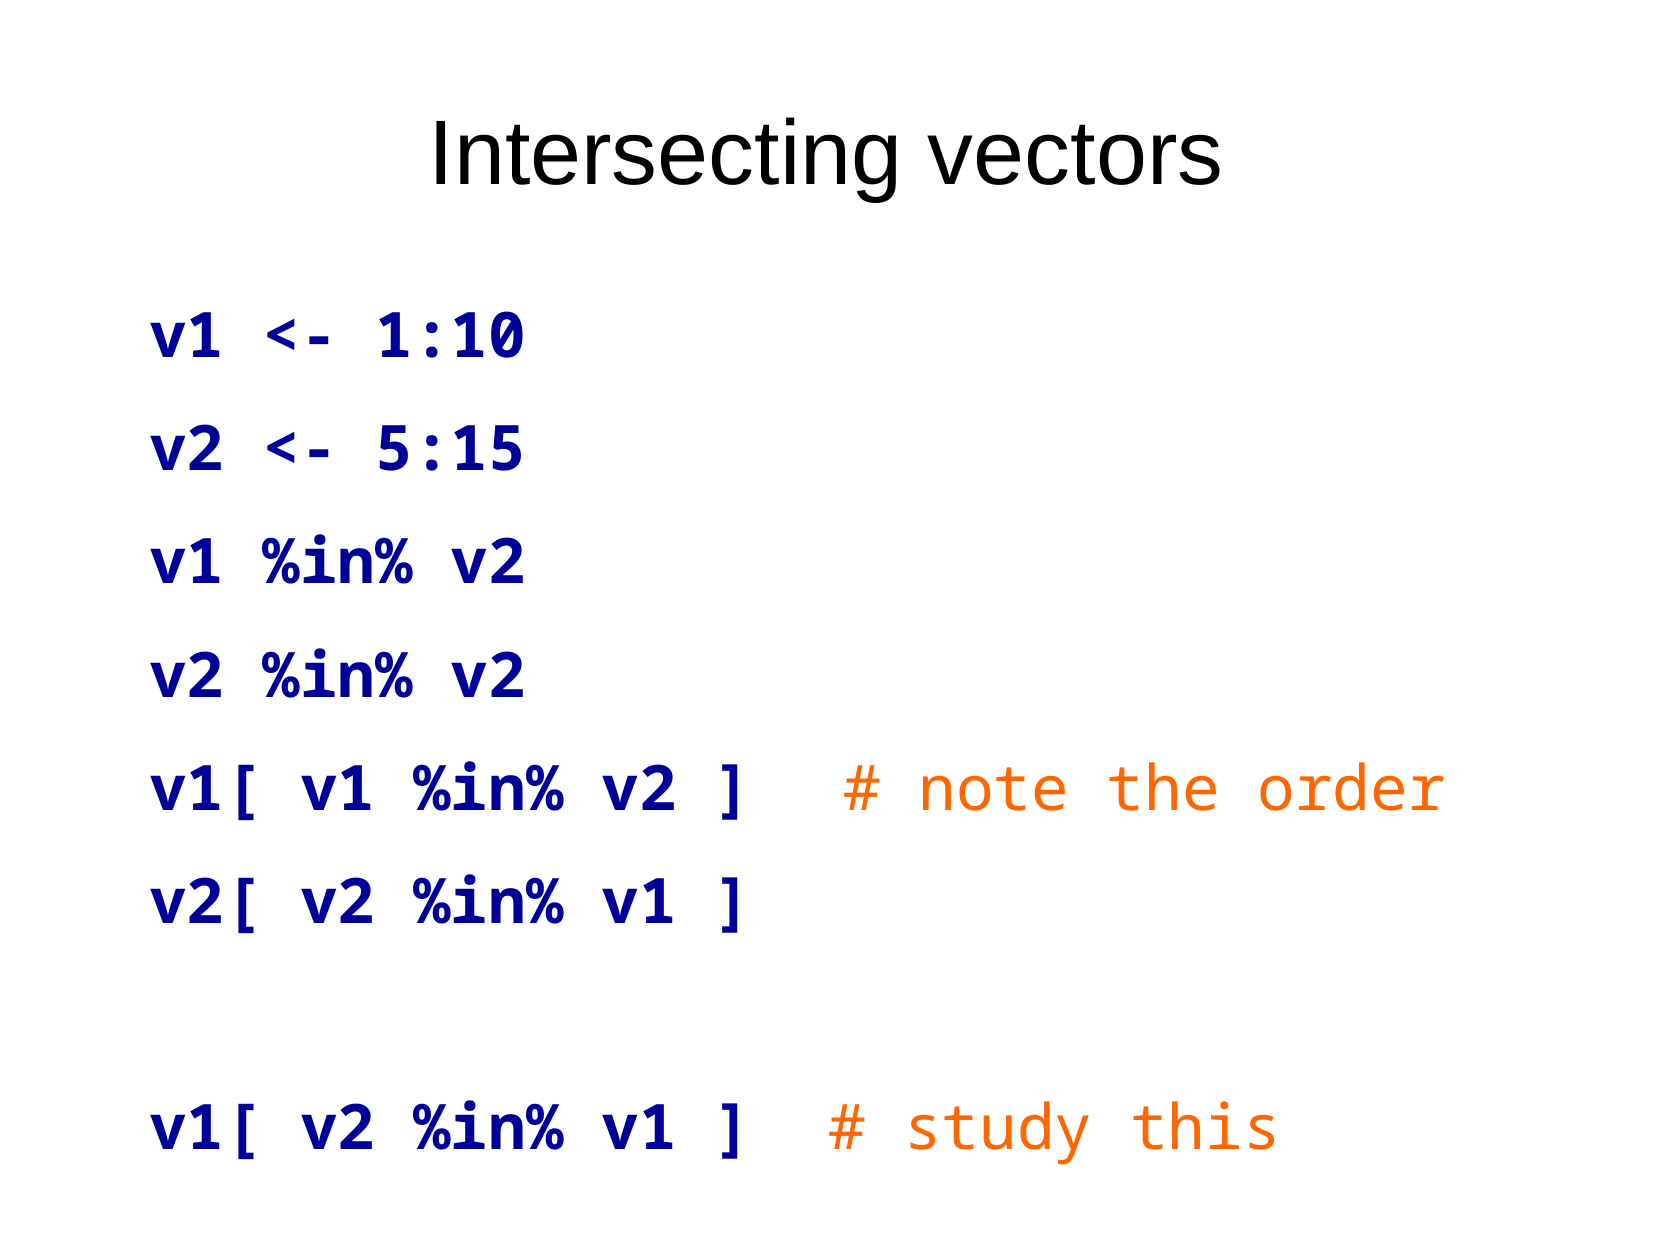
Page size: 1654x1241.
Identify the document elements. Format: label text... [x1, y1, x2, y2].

list v1 <- 1:10 v2 <- 5:15 v1 %in% v2 v2 %in% v2 v1[ v1 %in% v2 ] # note the order v2[ v2 %in% v1 ] v1[ v2 %in% v1 ] # study this [82, 290, 1571, 1170]
title Intersecting vectors [82, 49, 1571, 257]
